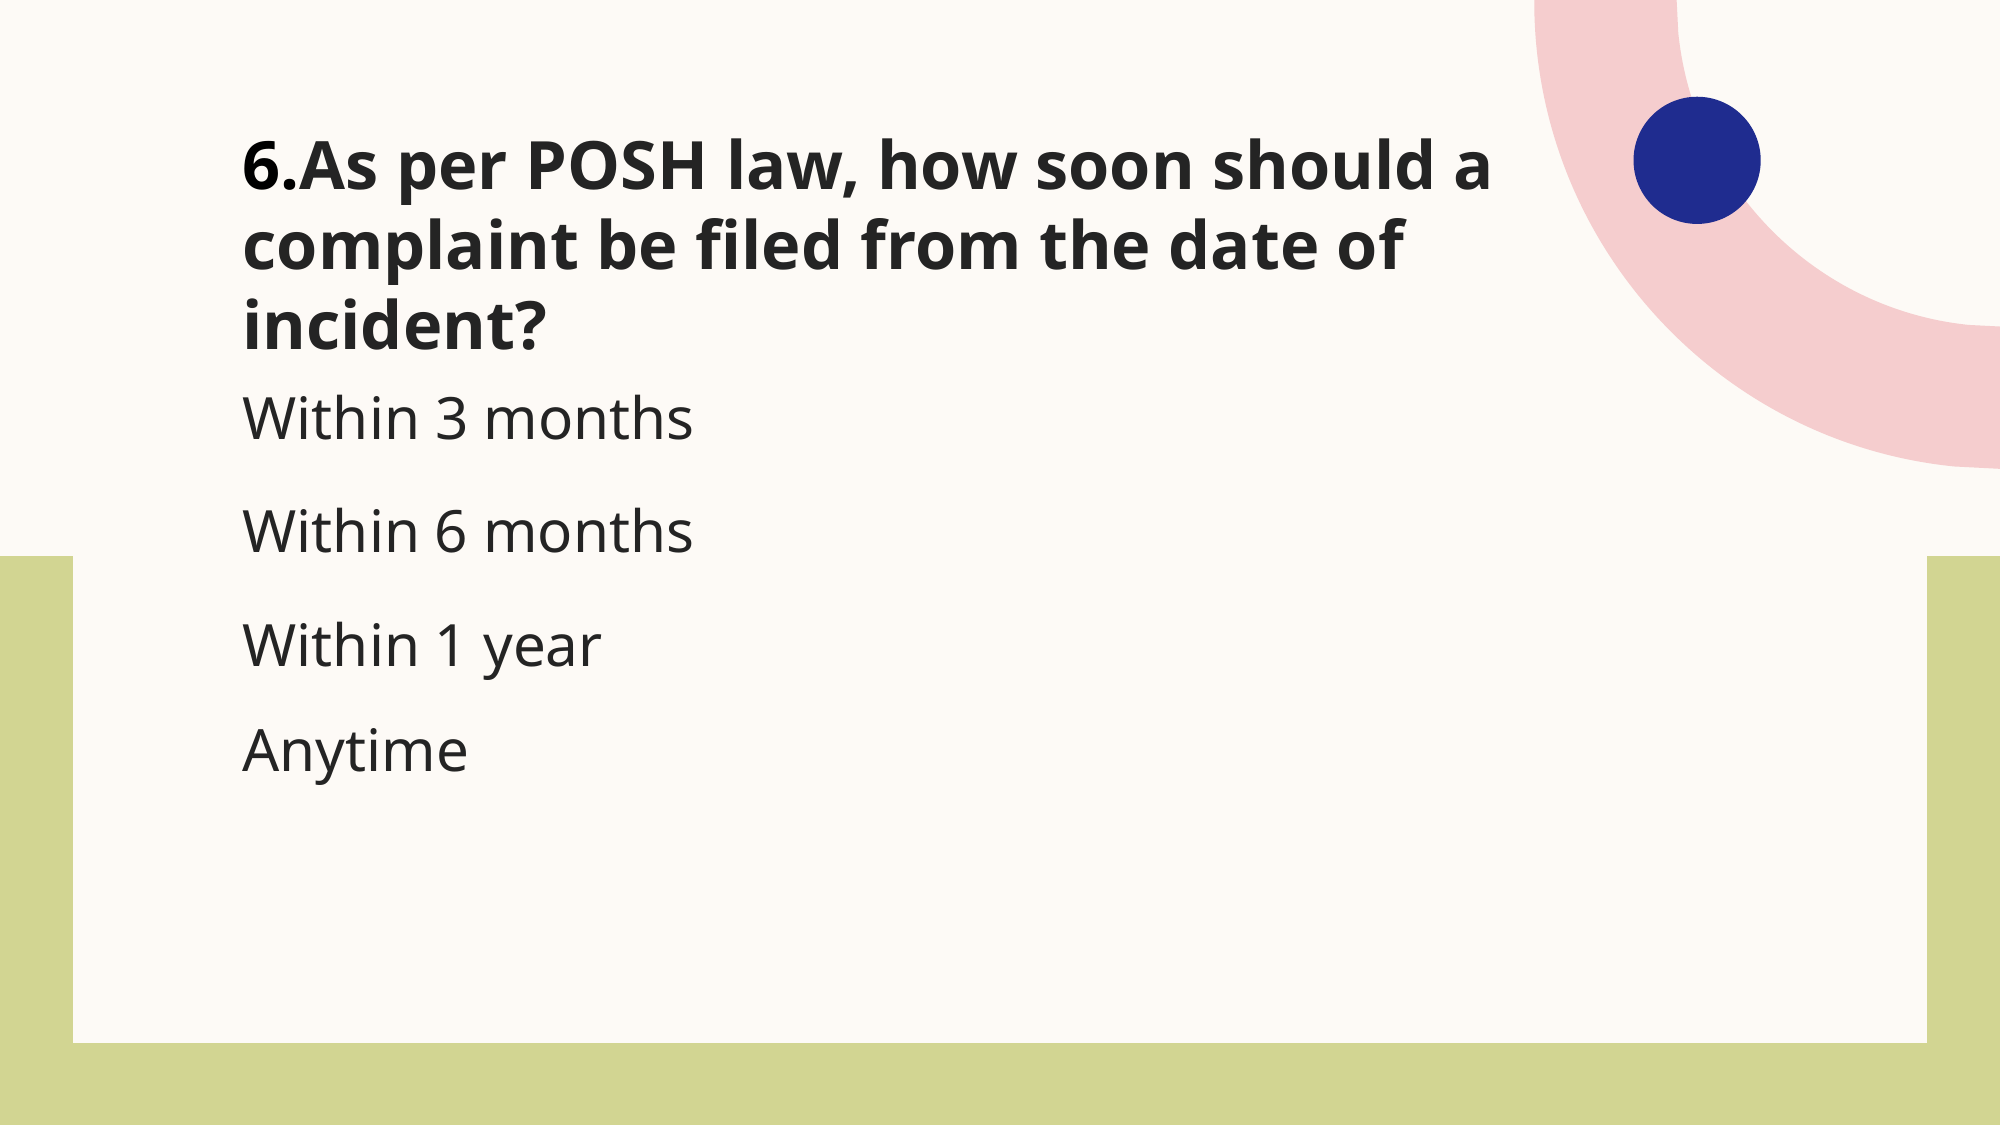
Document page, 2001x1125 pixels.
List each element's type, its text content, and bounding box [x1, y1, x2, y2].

text_box Anytime [227, 706, 1230, 792]
text_box Within 1 year [227, 600, 1230, 687]
text_box Within 6 months [227, 486, 1284, 573]
text_box Within 3 months [227, 373, 1230, 460]
text_box 6.As per POSH law, how soon should a complaint be filed from the date of incident? [227, 35, 1667, 374]
